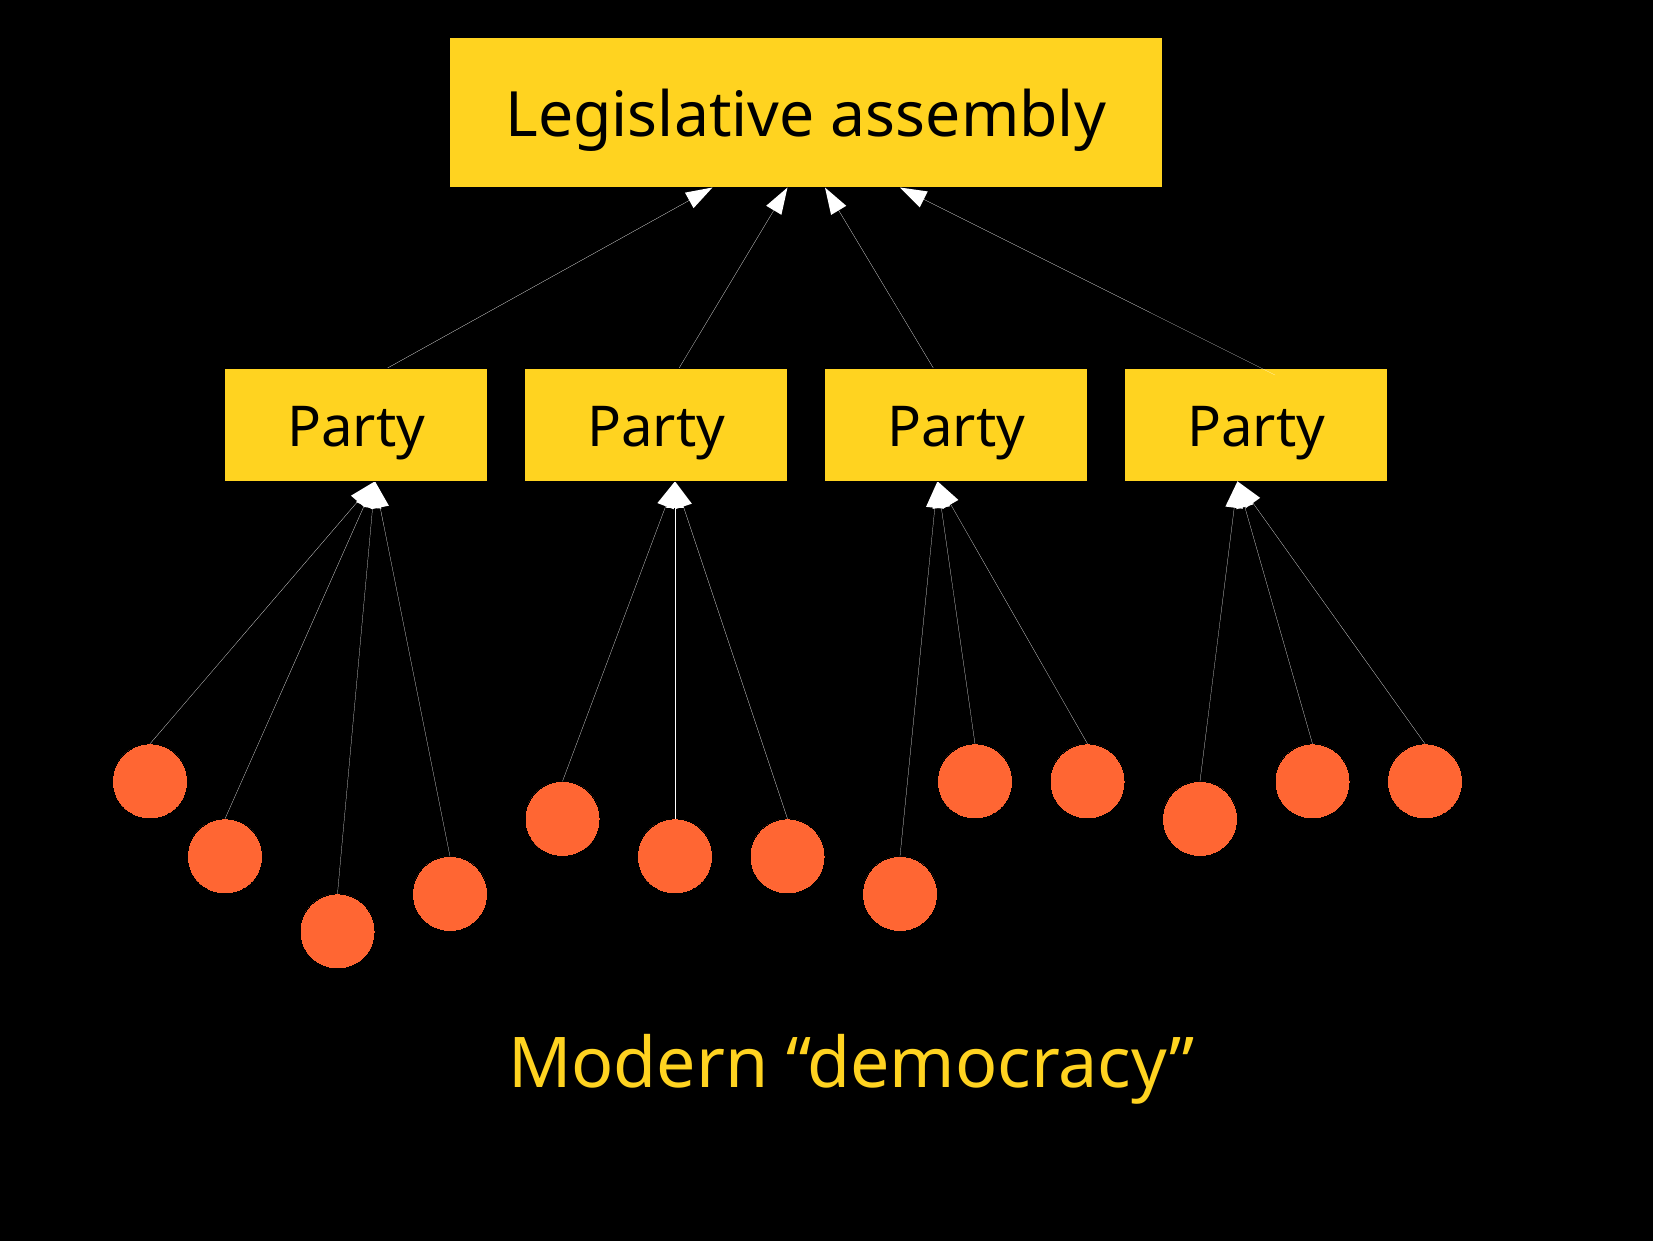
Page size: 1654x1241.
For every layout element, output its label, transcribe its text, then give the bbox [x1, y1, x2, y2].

text_box [750, 818, 826, 894]
text_box [1275, 743, 1351, 819]
list Modern “democracy” [83, 1012, 1572, 1110]
text_box [1050, 743, 1126, 819]
text_box [637, 818, 713, 894]
text_box [412, 856, 488, 932]
text_box [1387, 743, 1463, 819]
text_box [862, 856, 938, 932]
text_box [0, 982, 1653, 1130]
text_box [187, 818, 263, 894]
text_box Party [524, 368, 788, 482]
text_box [525, 781, 601, 857]
text_box [112, 743, 188, 819]
text_box [937, 743, 1013, 819]
text_box Party [224, 368, 488, 482]
text_box Party [824, 368, 1088, 482]
text_box Party [1124, 368, 1388, 482]
text_box Legislative assembly [449, 37, 1163, 188]
text_box [1162, 781, 1238, 857]
text_box [300, 893, 376, 969]
